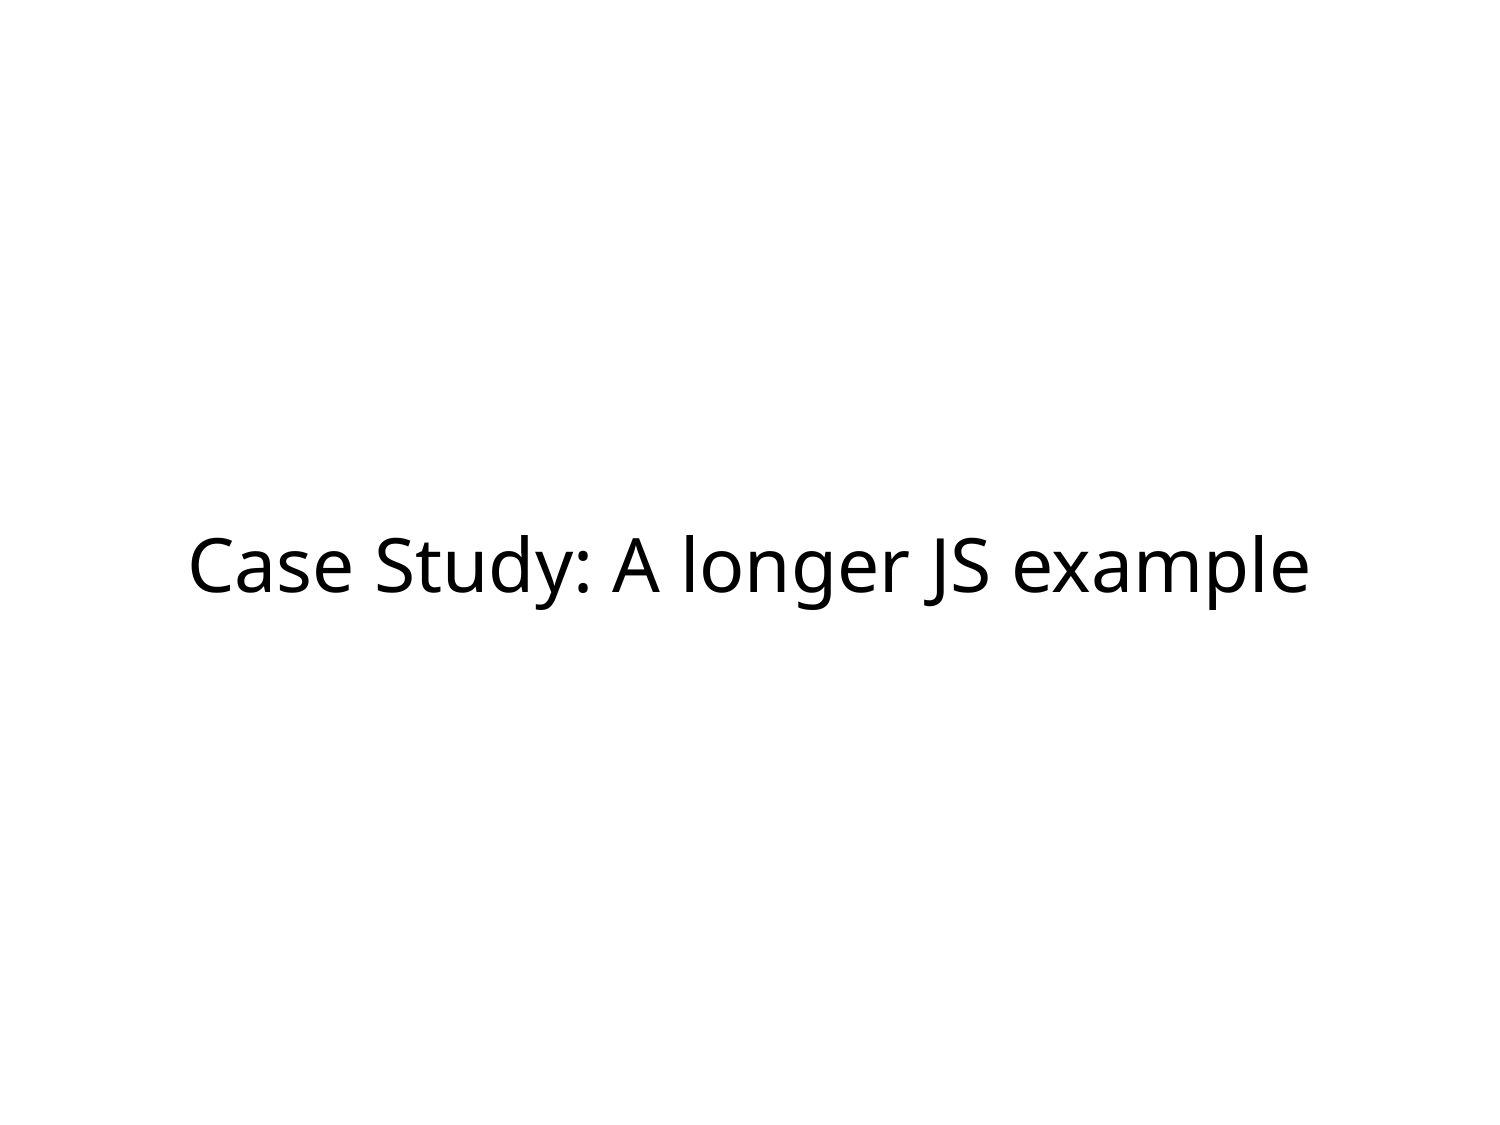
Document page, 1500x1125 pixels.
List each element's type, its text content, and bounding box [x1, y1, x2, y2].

title Case Study: A longer JS example [51, 470, 1449, 655]
